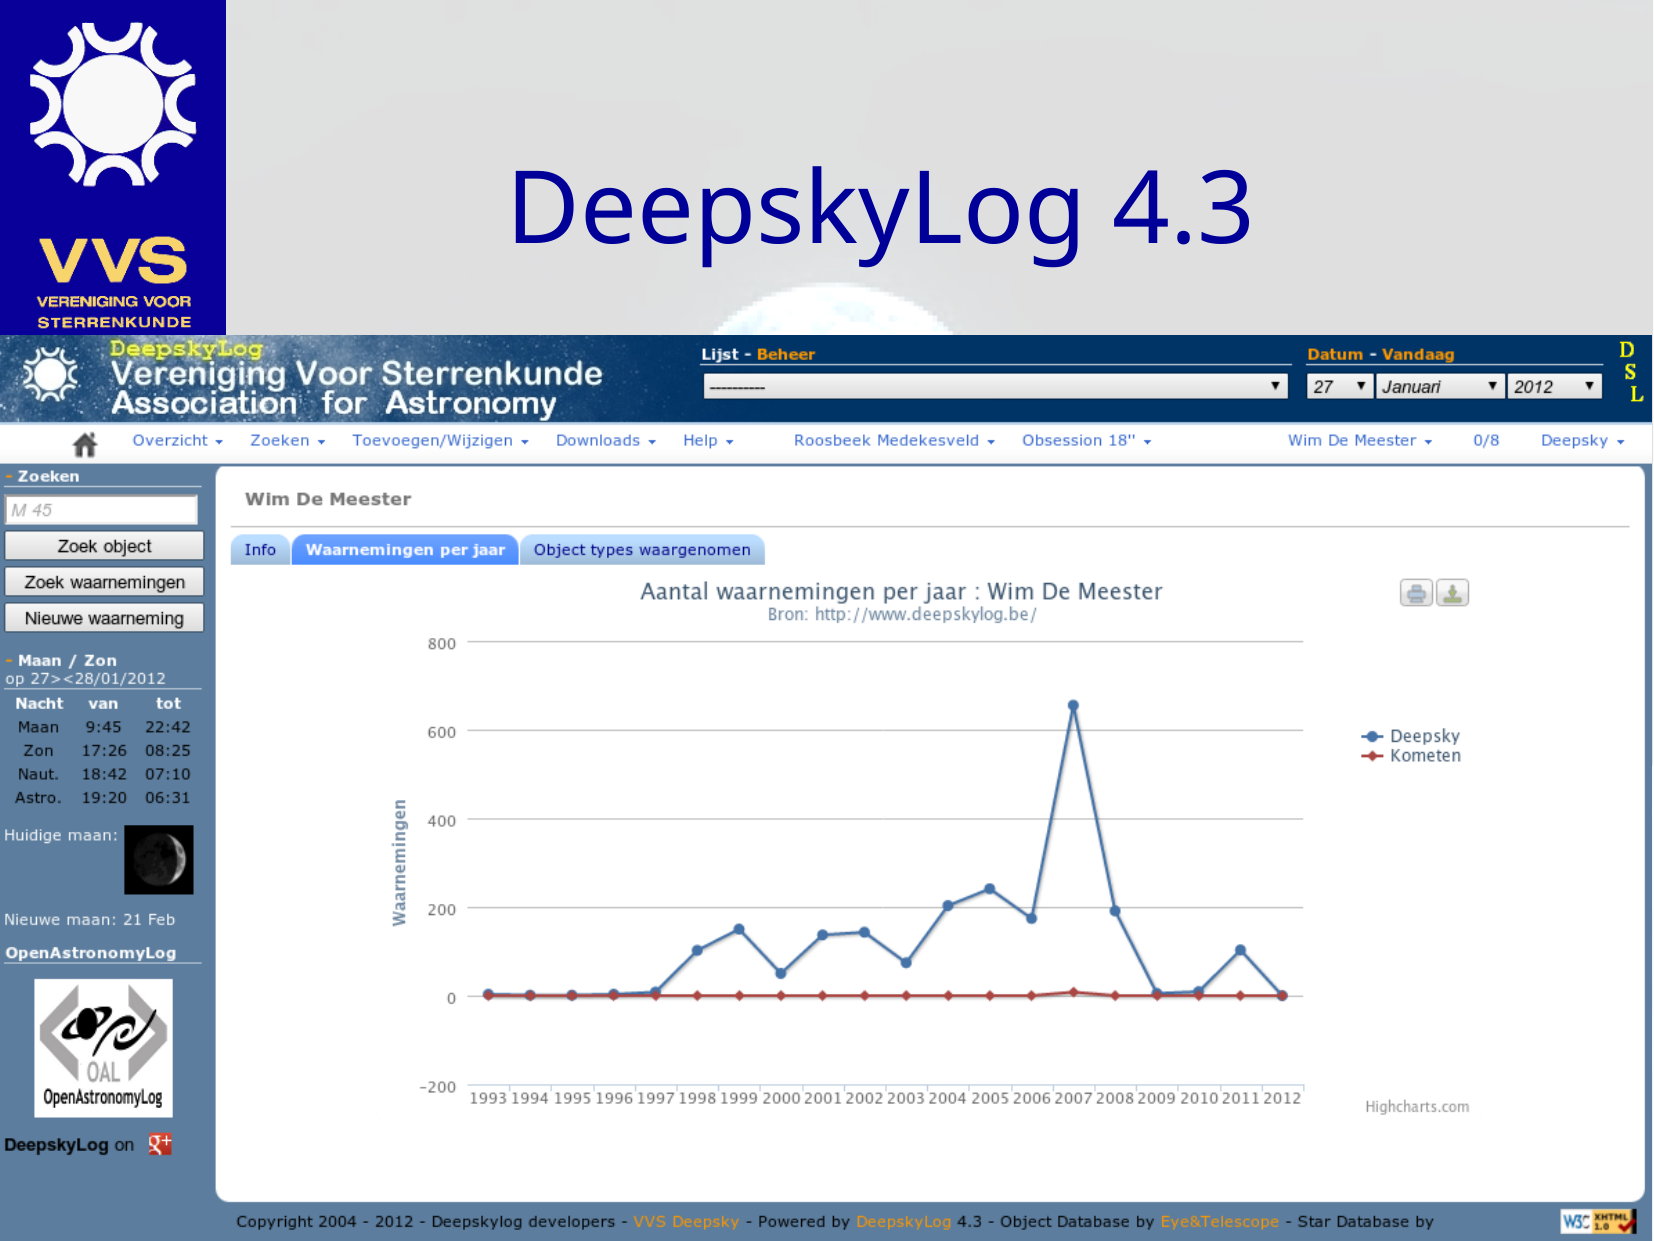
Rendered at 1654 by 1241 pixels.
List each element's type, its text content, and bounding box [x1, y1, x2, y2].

picture [0, 0, 1652, 1241]
title DeepskyLog 4.3 [341, 66, 1420, 335]
